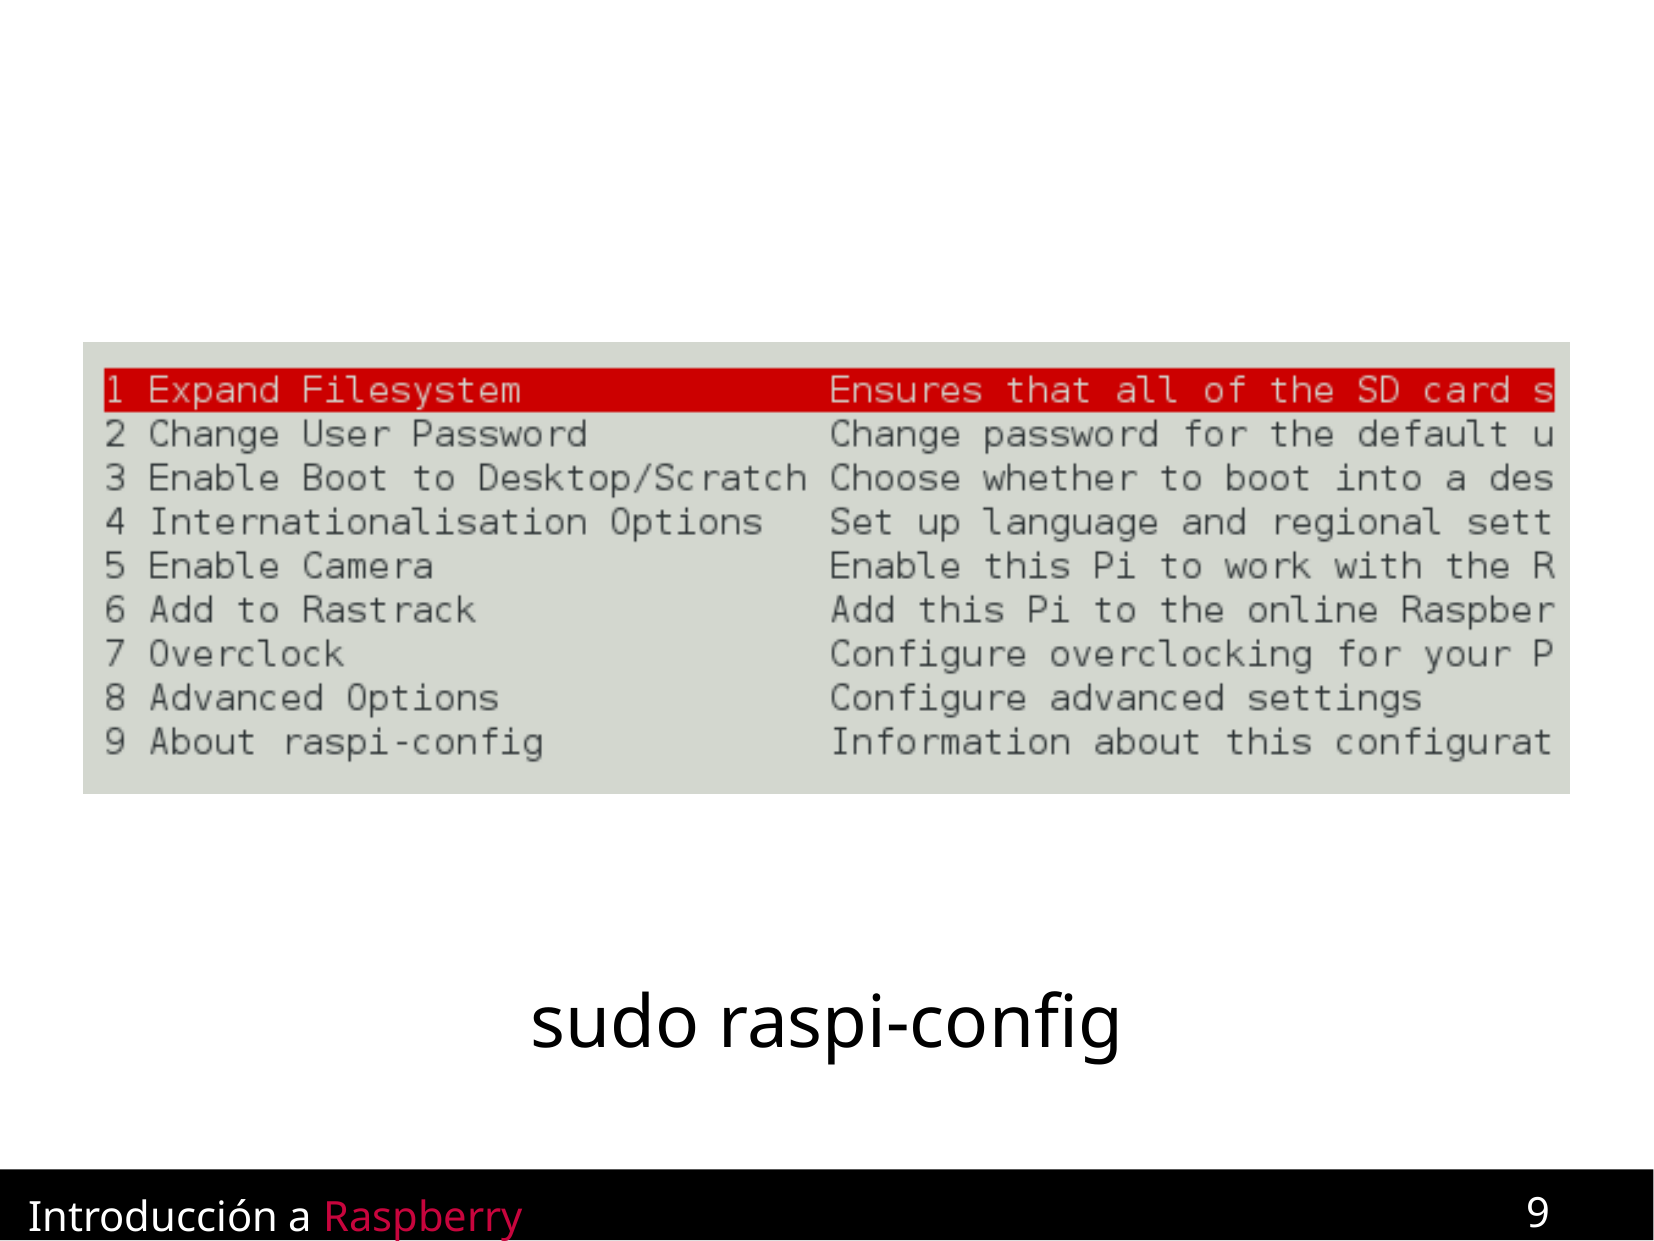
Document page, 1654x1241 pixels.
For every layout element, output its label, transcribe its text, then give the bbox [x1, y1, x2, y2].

text_box [0, 0, 1654, 1241]
picture [83, 342, 1570, 794]
title sudo raspi-config [82, 915, 1571, 1123]
text_box <number> [1521, 1175, 1654, 1241]
text_box Introducción a Raspberry Pi [13, 1179, 556, 1241]
